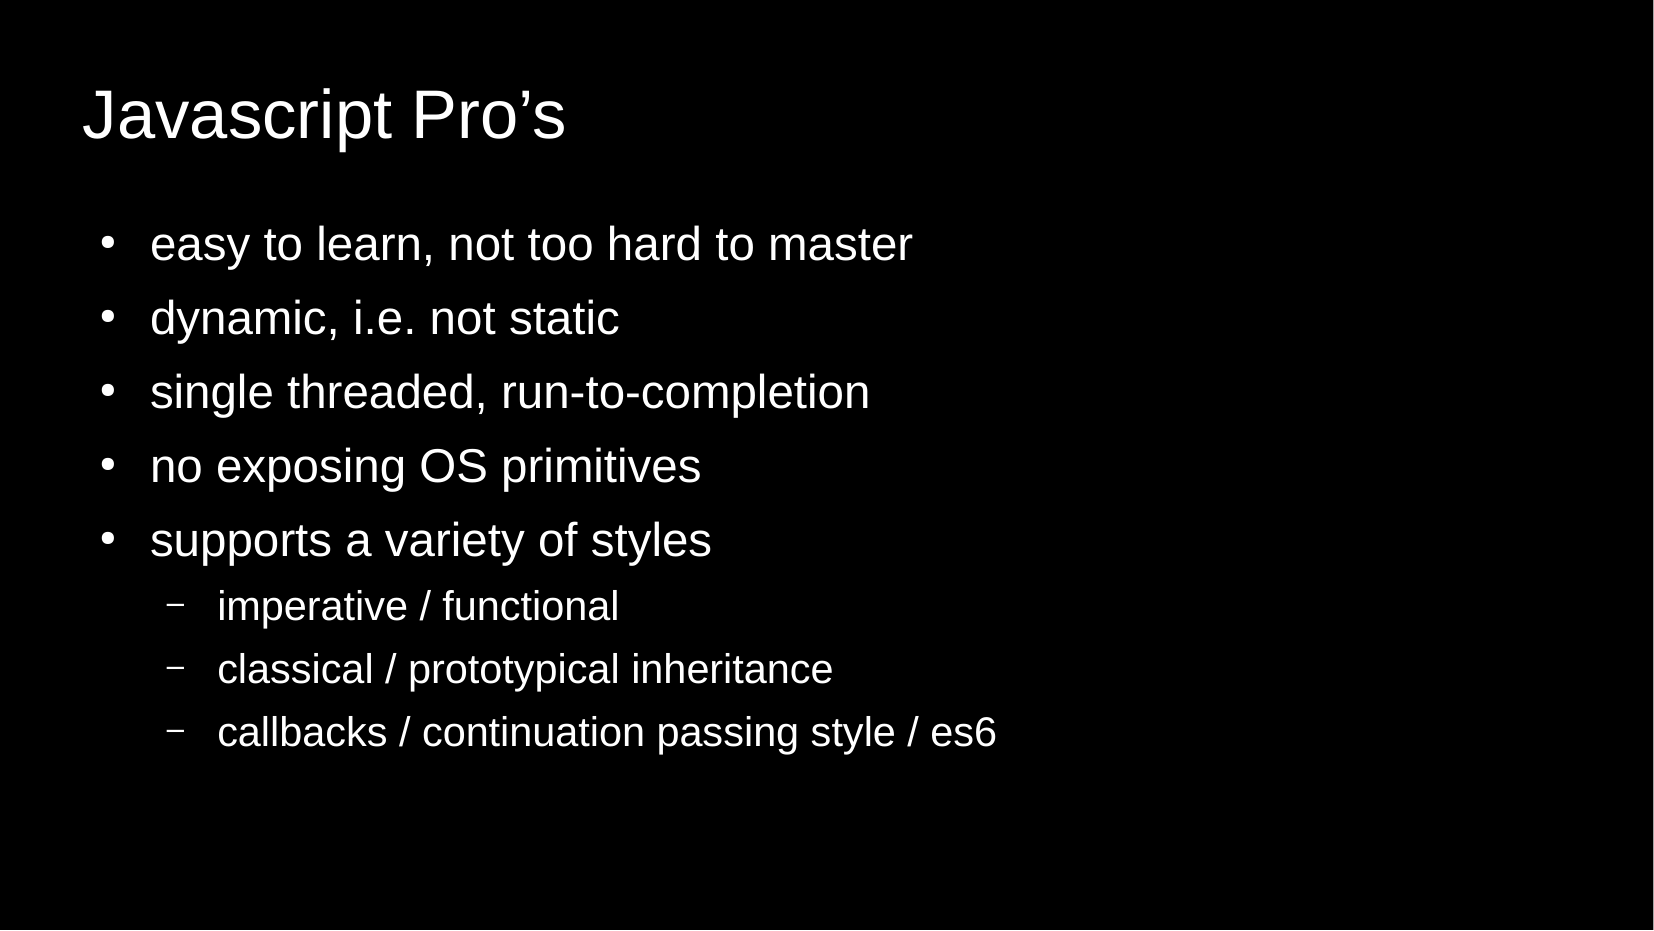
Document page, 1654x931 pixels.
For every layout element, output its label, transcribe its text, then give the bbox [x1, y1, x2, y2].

list easy to learn, not too hard to master dynamic, i.e. not static single threaded, run-to-completion no exposing OS primitives supports a variety of styles imperative / functional classical / prototypical inheritance callbacks / continuation passing style / es6 [82, 217, 1571, 758]
title Javascript Pro’s [82, 37, 1571, 193]
